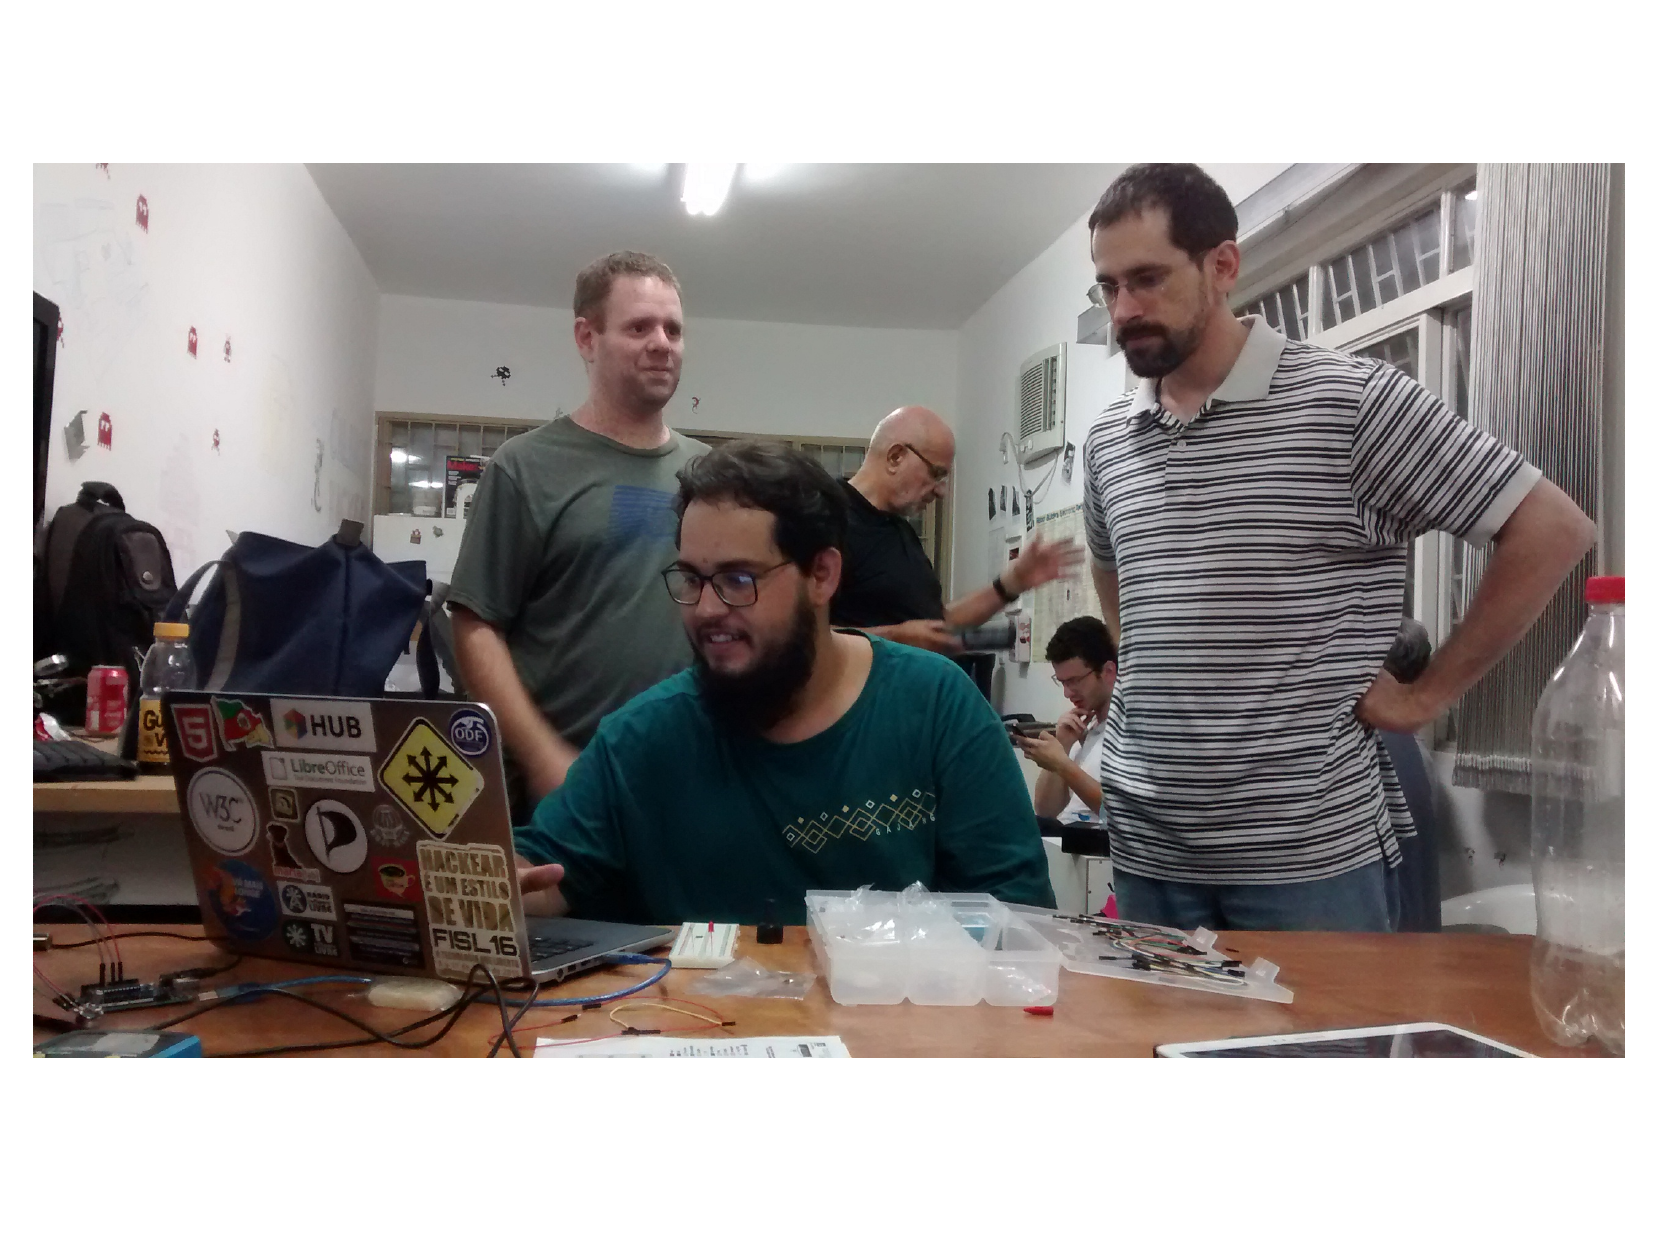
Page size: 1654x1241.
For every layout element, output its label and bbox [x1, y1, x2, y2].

picture [33, 163, 1625, 1058]
